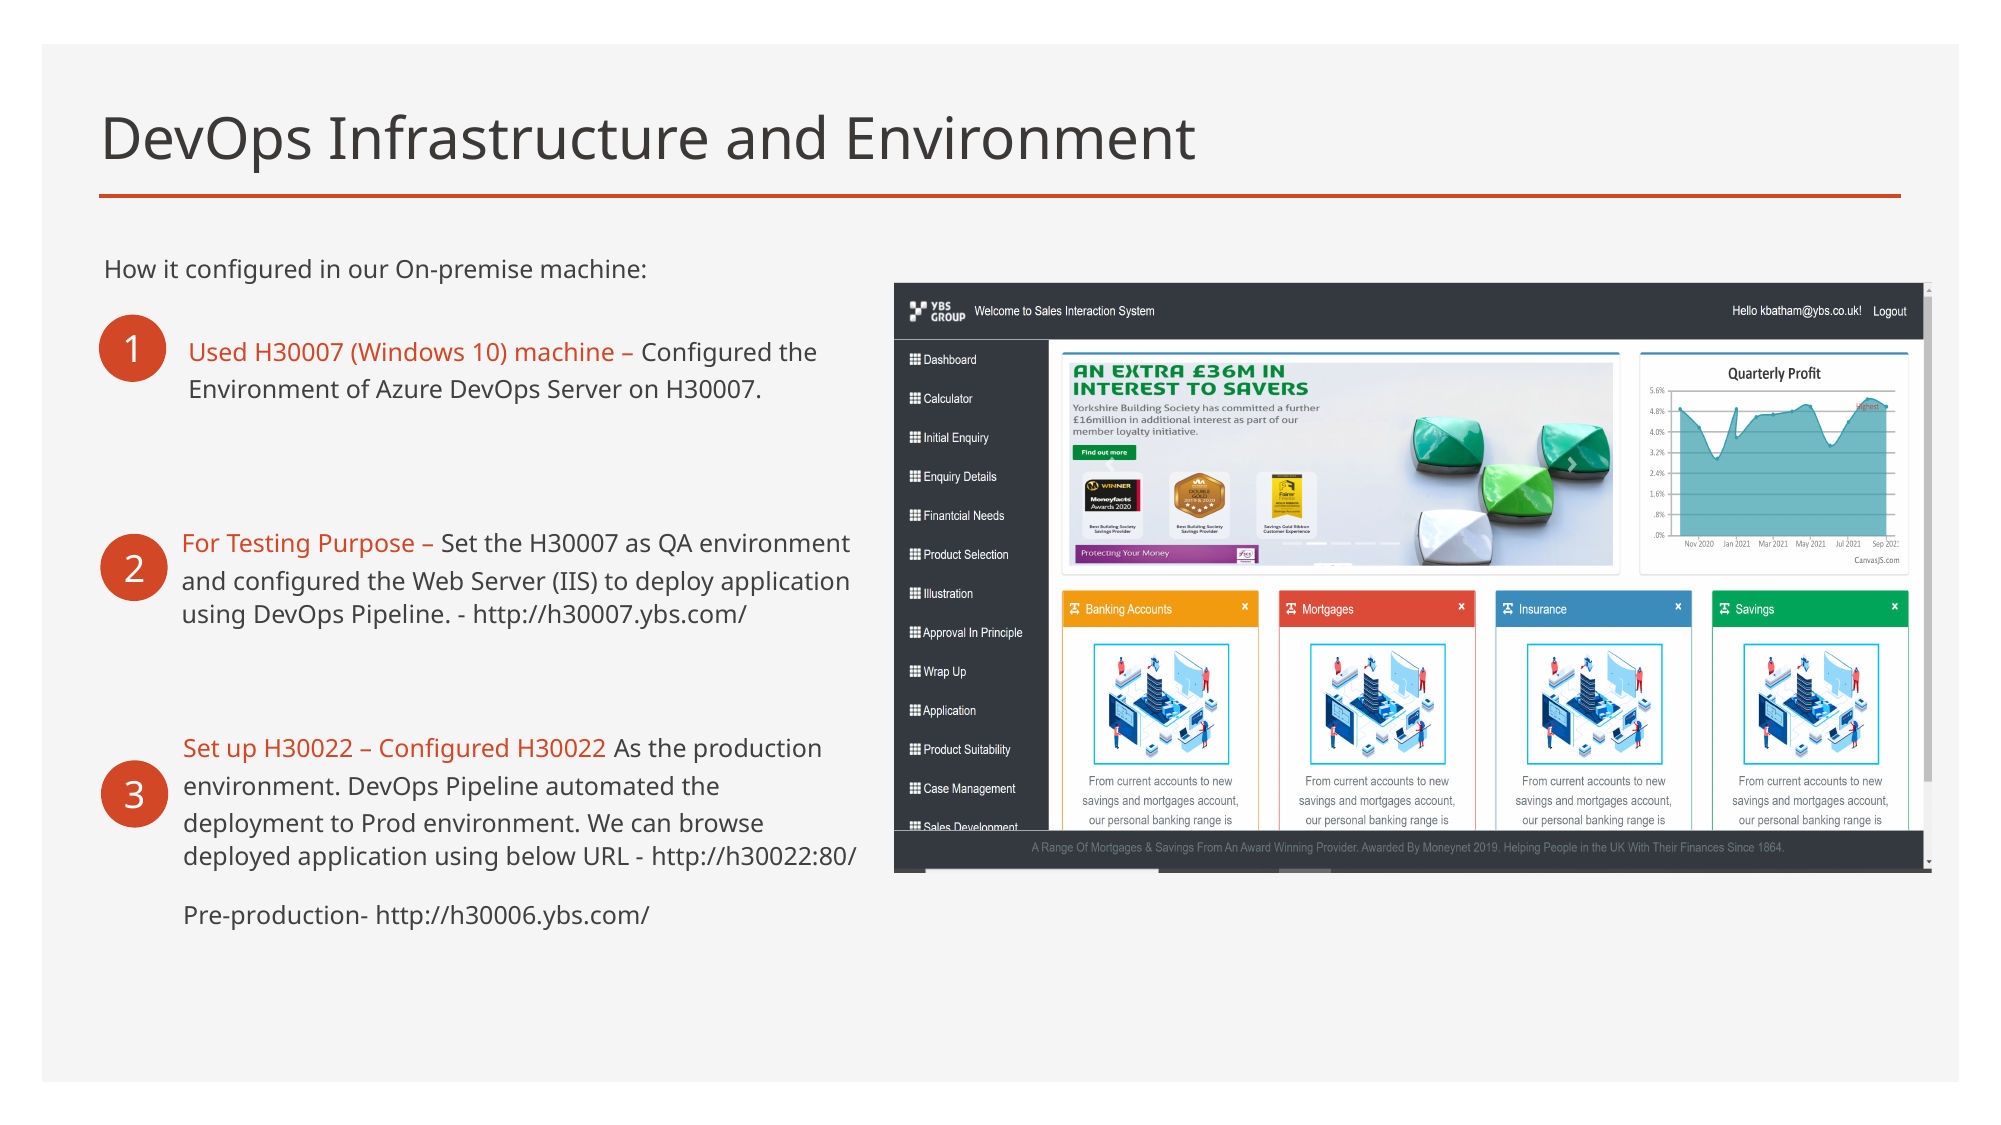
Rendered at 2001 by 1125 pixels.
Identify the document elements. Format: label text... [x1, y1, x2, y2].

text_box [116, 378, 149, 382]
picture [894, 282, 1932, 873]
text_box [119, 533, 149, 537]
text_box Set up H30022 – Configured H30022 As the production environment. DevOps Pipeline automated the deployment to Prod environment. We can browse deployed application using below URL - http://h30022:80/ Pre-production- http://h30006.ybs.com/ [168, 717, 883, 987]
text_box 1 [87, 317, 179, 378]
text_box Used H30007 (Windows 10) machine – Configured the Environment of Azure DevOps Server on H30007. [173, 321, 883, 493]
text_box 2 [88, 537, 166, 599]
title DevOps Infrastructure and Environment [85, 73, 1214, 179]
text_box 3 [88, 763, 168, 825]
text_box How it configured in our On-premise machine: [88, 238, 928, 317]
text_box For Testing Purpose – Set the H30007 as QA environment and configured the Web Server (IIS) to deploy application using DevOps Pipeline. - http://h30007.ybs.com/ [166, 512, 882, 684]
